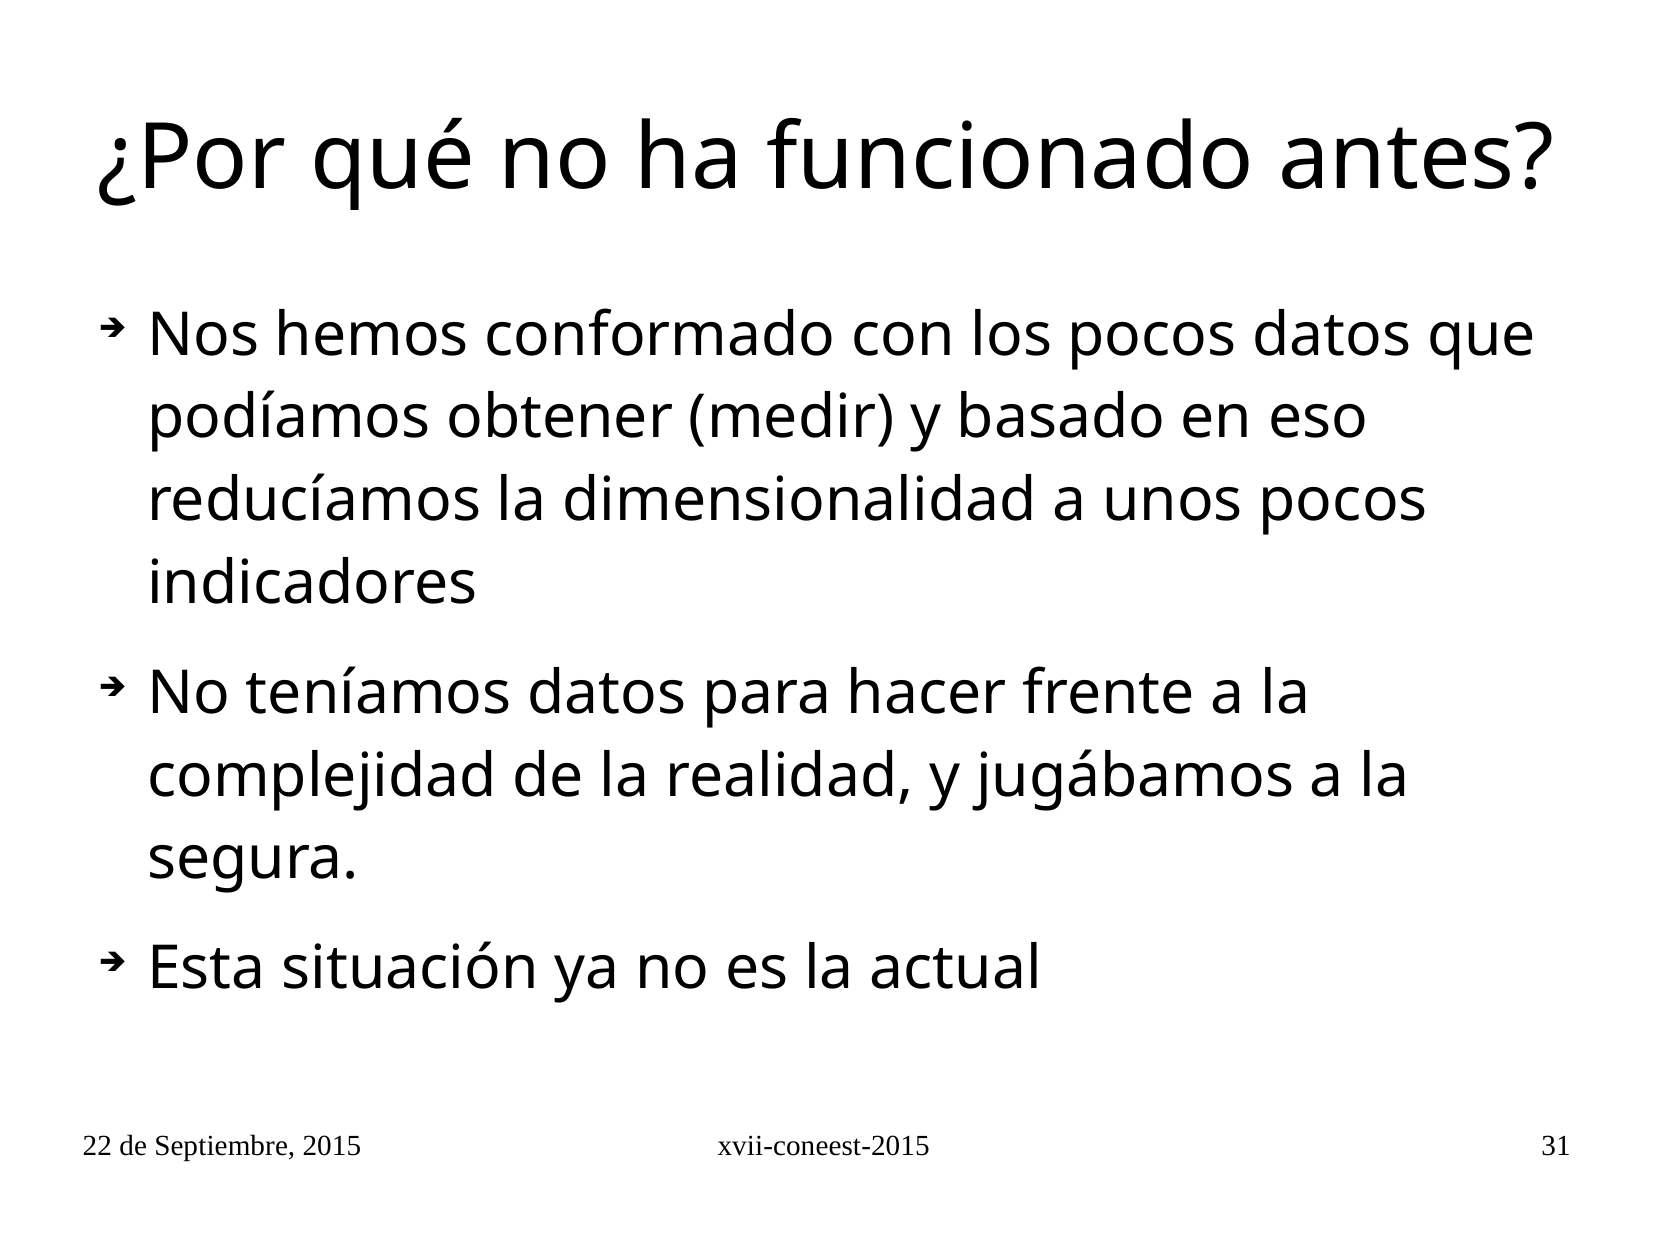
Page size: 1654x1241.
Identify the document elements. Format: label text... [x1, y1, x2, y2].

list Nos hemos conformado con los pocos datos que podíamos obtener (medir) y basado en eso reducíamos la dimensionalidad a unos pocos indicadores No teníamos datos para hacer frente a la complejidad de la realidad, y jugábamos a la segura. Esta situación ya no es la actual [82, 290, 1571, 1010]
title ¿Por qué no ha funcionado antes? [82, 49, 1571, 257]
